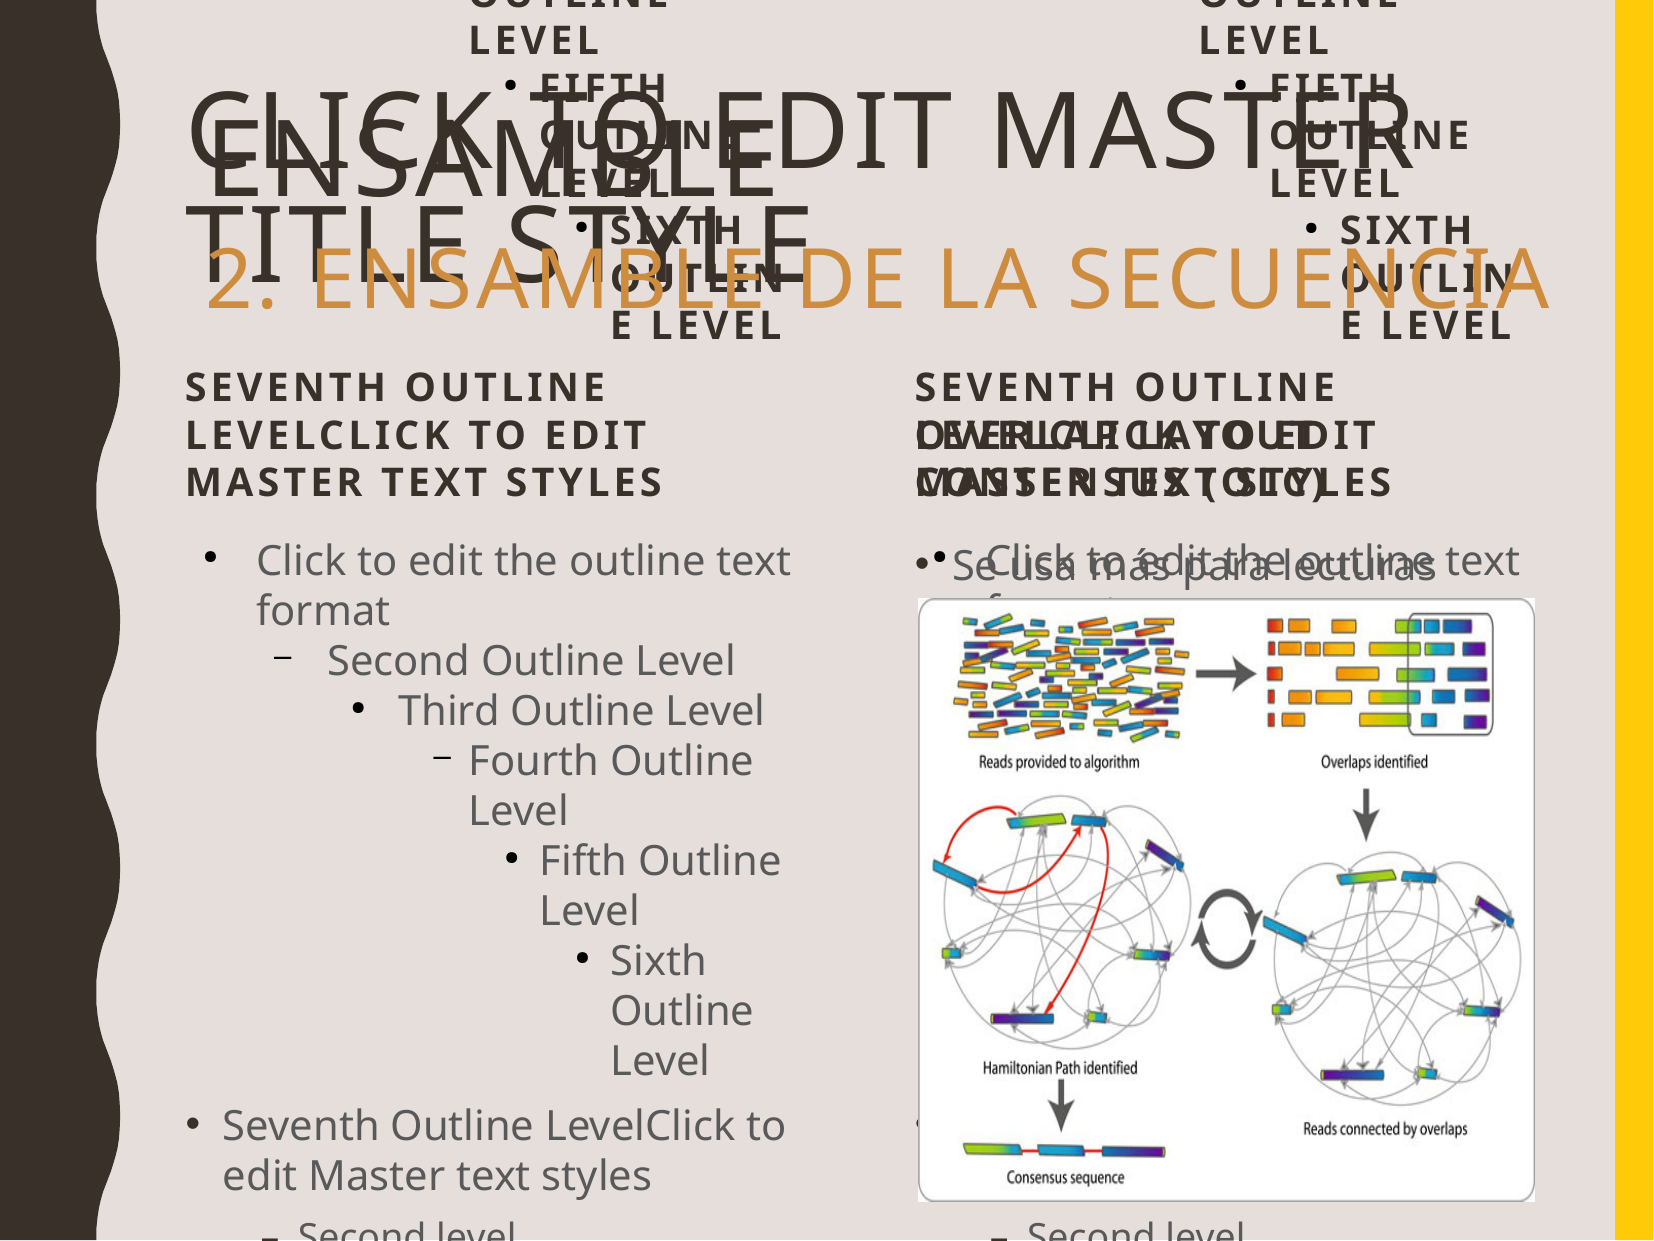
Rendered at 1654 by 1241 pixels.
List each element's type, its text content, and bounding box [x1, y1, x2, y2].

picture [918, 598, 1535, 1202]
text_box Se usa más para lecturas largas [899, 526, 1551, 1068]
title 2. Ensamble de la secuencia [190, 271, 1571, 362]
text_box enSAMBLE [190, 96, 1571, 271]
list Overlap Layout Consensus (olc) [899, 397, 1551, 513]
